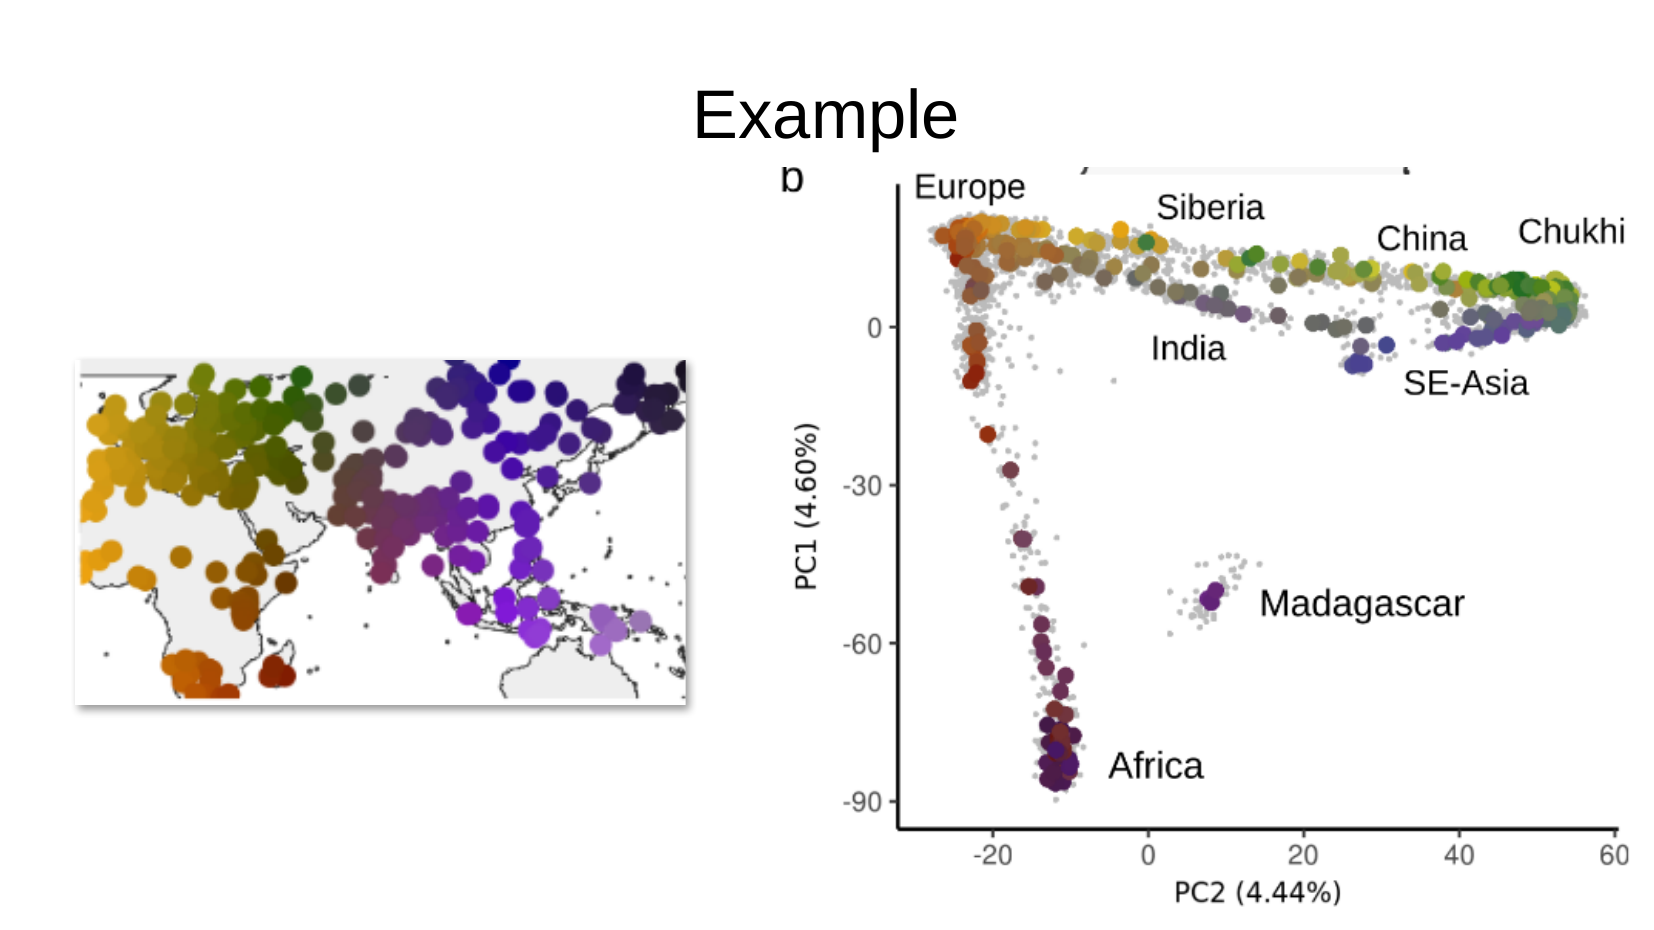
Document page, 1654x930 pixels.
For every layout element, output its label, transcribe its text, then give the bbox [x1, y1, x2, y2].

title Example [82, 36, 1571, 193]
picture [772, 167, 1650, 930]
picture [75, 360, 686, 706]
